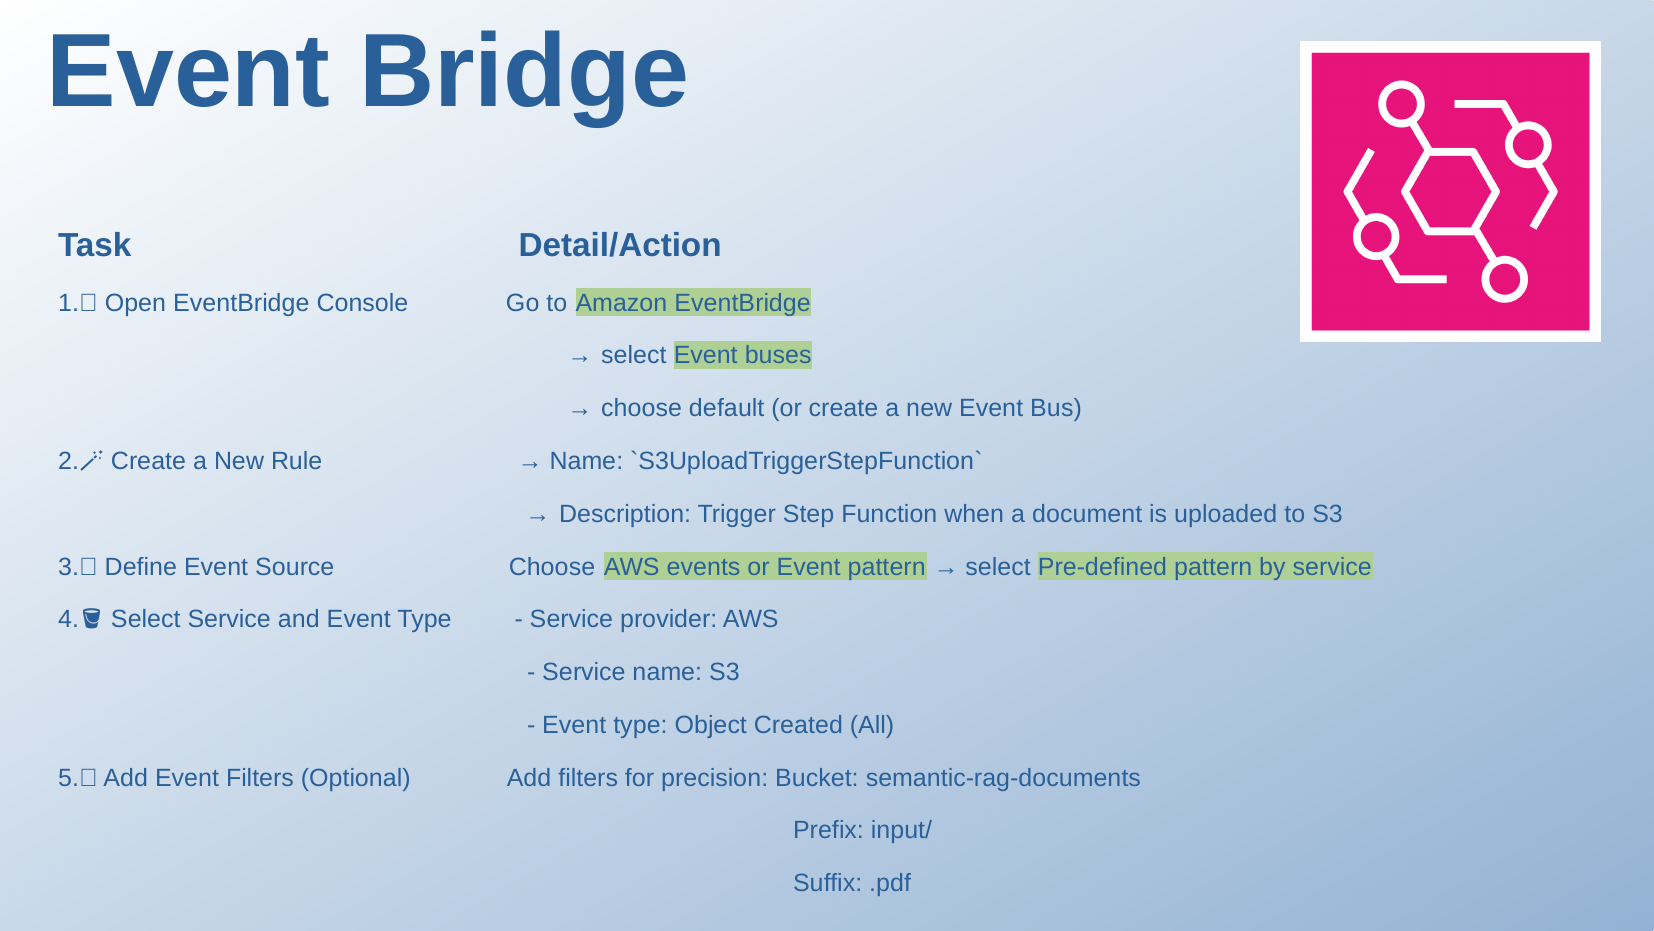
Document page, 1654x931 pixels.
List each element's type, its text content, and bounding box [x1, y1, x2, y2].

picture [1300, 41, 1601, 219]
text_box Task Detail/Action 1.🧭 Open EventBridge Console Go to Amazon EventBridge → select Event buses → choose default (or create a new Event Bus) 2.🪄 Create a New Rule → Name: `S3UploadTriggerStepFunction` → Description: Trigger Step Function when a document is uploaded to S3 3.🧩 Define Event Source Choose AWS events or Event pattern → select Pre-defined pattern by service 4.🪣 Select Service and Event Type - Service provider: AWS - Service name: S3 - Event type: Object Created (All) 5.🎯 Add Event Filters (Optional) Add filters for precision: Bucket: semantic-rag-documents Prefix: input/ Suffix: .pdf [43, 219, 1619, 931]
text_box Event Bridge [31, 4, 1195, 136]
